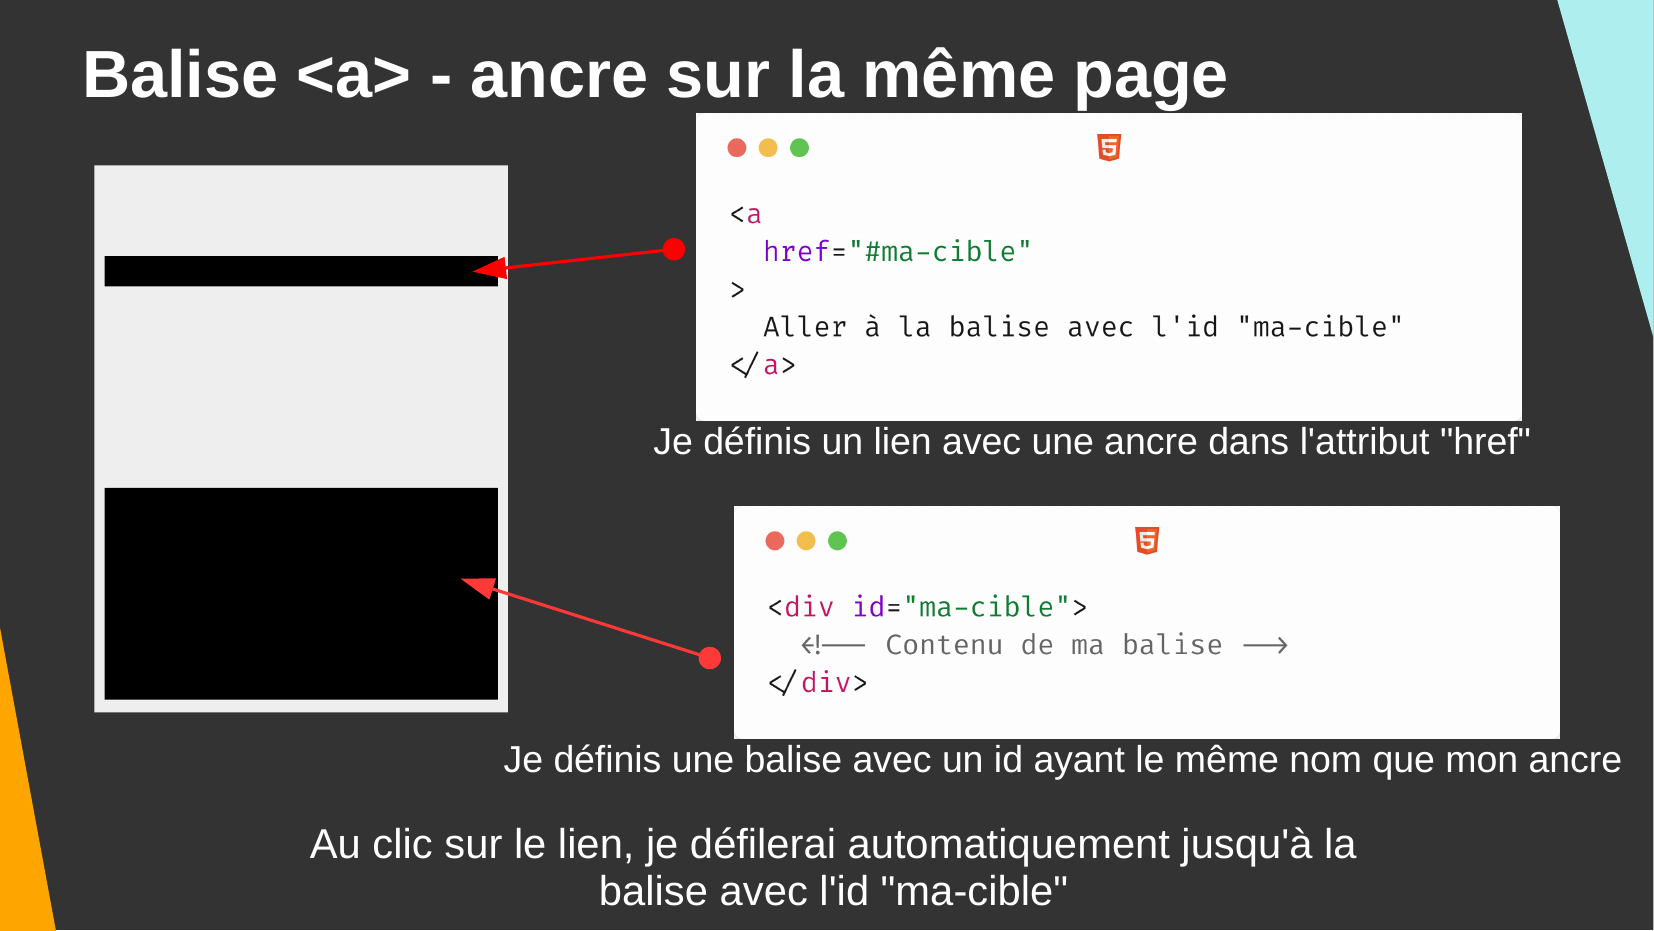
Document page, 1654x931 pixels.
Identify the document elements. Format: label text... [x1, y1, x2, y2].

picture [734, 506, 1560, 739]
picture [696, 113, 1522, 421]
title Je définis une balise avec un id ayant le même nom que mon ancre [496, 738, 1630, 786]
text_box [94, 165, 508, 713]
title Balise <a> - ancre sur la même page [82, 37, 1571, 114]
text_box [0, 627, 56, 931]
title Au clic sur le lien, je défilerai automatiquement jusqu'à la balise avec l'id "ma-cible" [283, 820, 1384, 920]
text_box [1557, 0, 1654, 340]
title Je définis un lien avec une ancre dans l'attribut "href" [625, 420, 1560, 507]
